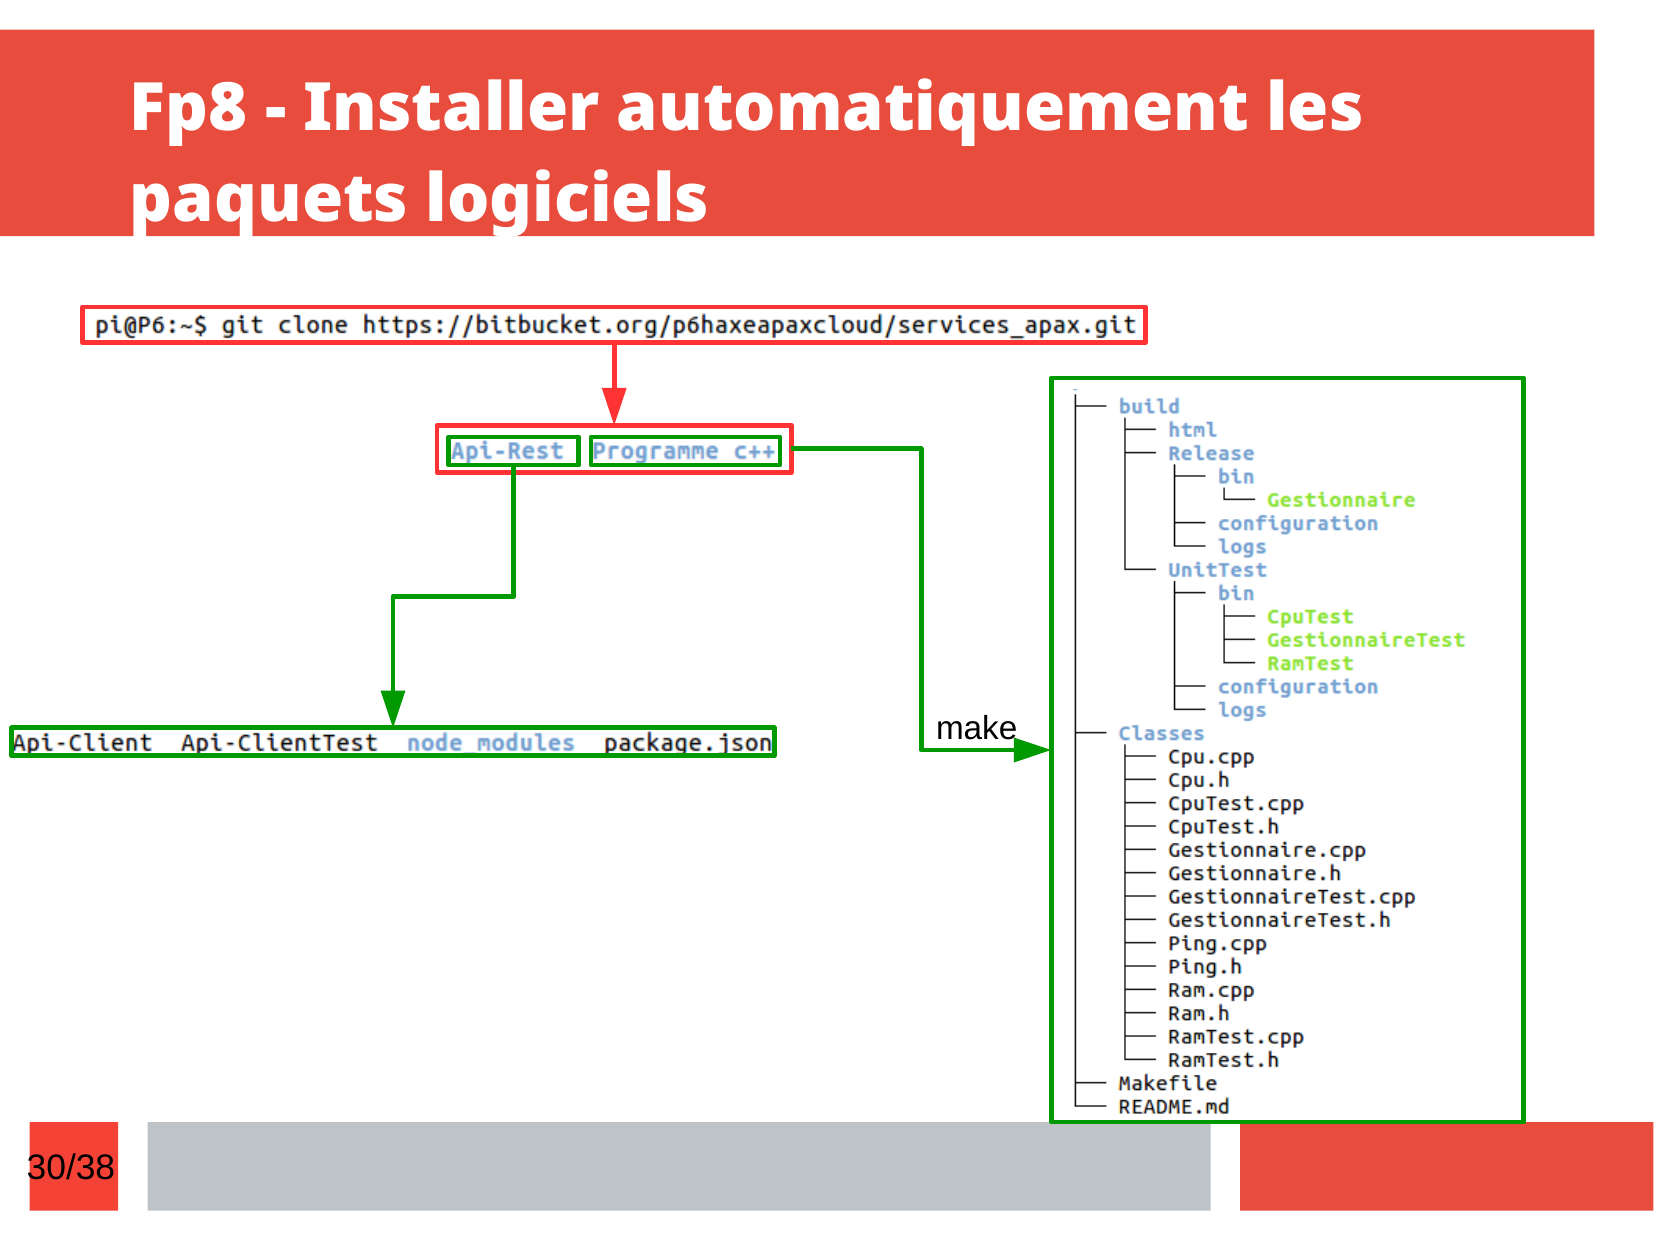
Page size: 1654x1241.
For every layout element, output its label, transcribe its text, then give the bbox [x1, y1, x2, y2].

picture [1068, 389, 1477, 1120]
text_box make [921, 702, 1052, 792]
picture [581, 436, 589, 466]
picture [451, 439, 576, 463]
picture [94, 309, 1142, 340]
picture [593, 439, 778, 463]
picture [14, 730, 772, 753]
title Fp8 - Installer automatiquement les paquets logiciels [59, 59, 1595, 207]
text_box <numéro>/38 [11, 1139, 659, 1241]
